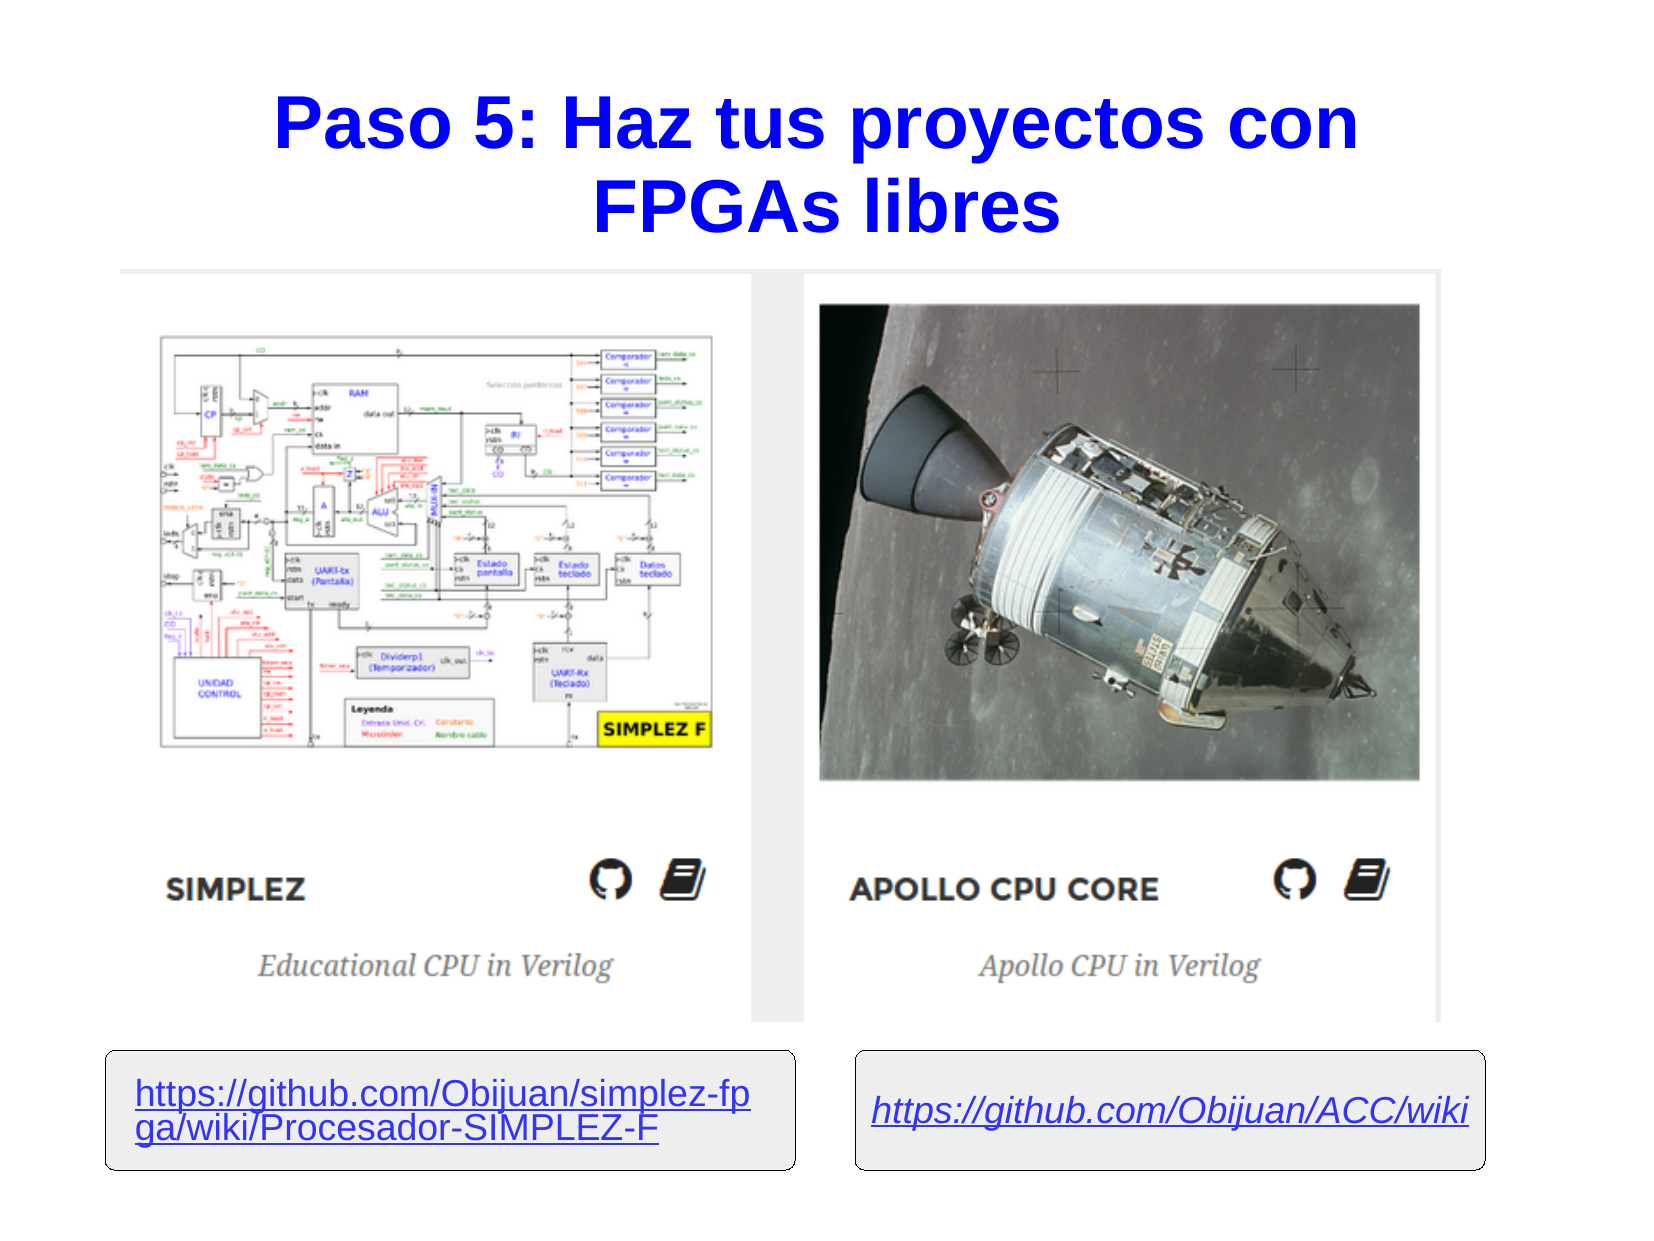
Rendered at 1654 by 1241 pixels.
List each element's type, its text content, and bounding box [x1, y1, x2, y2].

text_box https://github.com/Obijuan/ACC/wiki [855, 1050, 1486, 1171]
picture [120, 269, 1441, 1023]
text_box https://github.com/Obijuan/simplez-fpga/wiki/Procesador-SIMPLEZ-F [120, 1065, 781, 1122]
text_box [105, 1050, 796, 1171]
text_box Paso 5: Haz tus proyectos con FPGAs libres [90, 73, 1546, 257]
